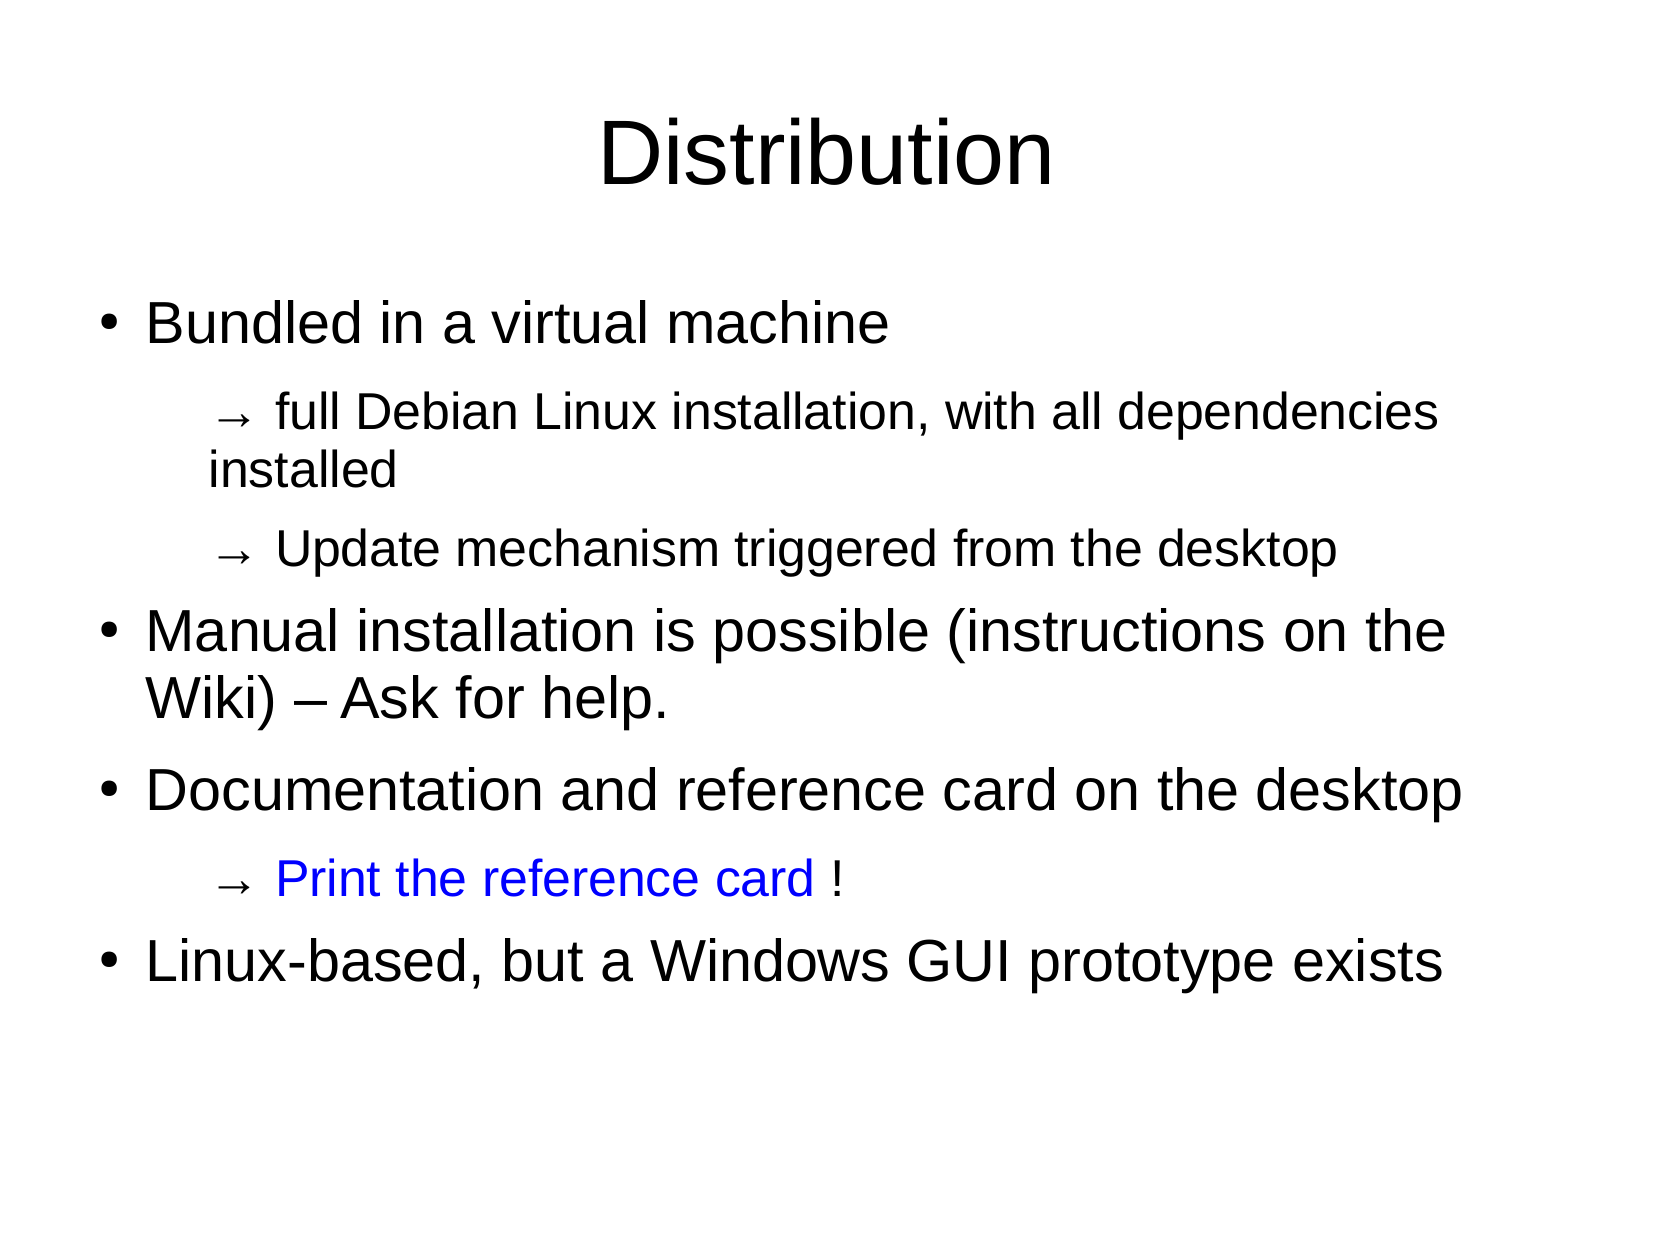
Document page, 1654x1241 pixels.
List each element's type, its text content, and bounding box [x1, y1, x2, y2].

list Bundled in a virtual machine → full Debian Linux installation, with all dependencies installed → Update mechanism triggered from the desktop Manual installation is possible (instructions on the Wiki) – Ask for help. Documentation and reference card on the desktop → Print the reference card ! Linux-based, but a Windows GUI prototype exists [82, 290, 1538, 1010]
title Distribution [82, 49, 1571, 257]
